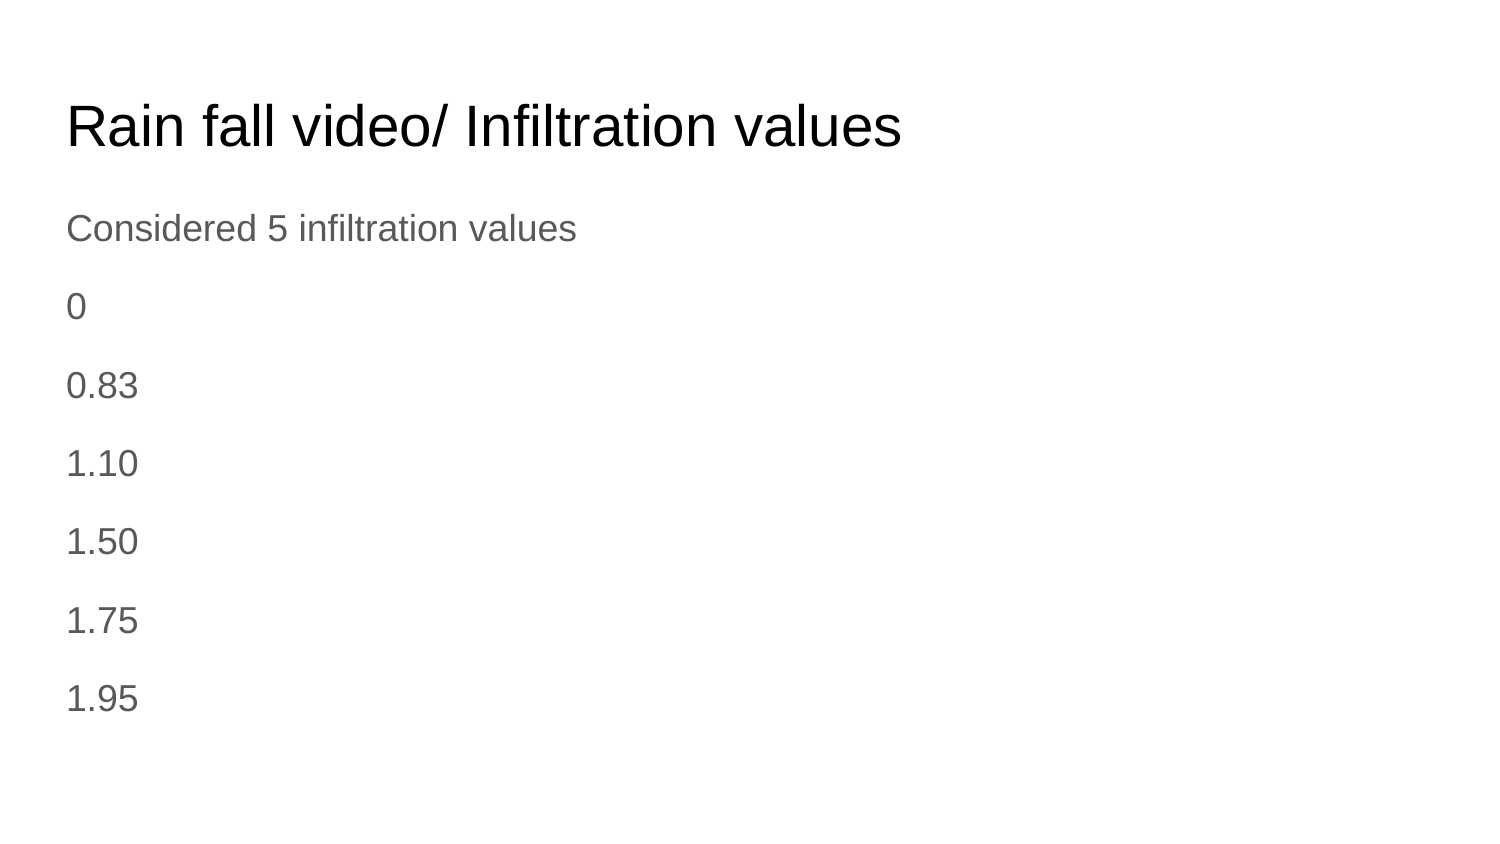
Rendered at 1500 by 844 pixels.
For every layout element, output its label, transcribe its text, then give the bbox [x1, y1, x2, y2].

list Considered 5 infiltration values 0 0.83 1.10 1.50 1.75 1.95 [51, 189, 1449, 750]
title Rain fall video/ Infiltration values [51, 72, 1449, 167]
